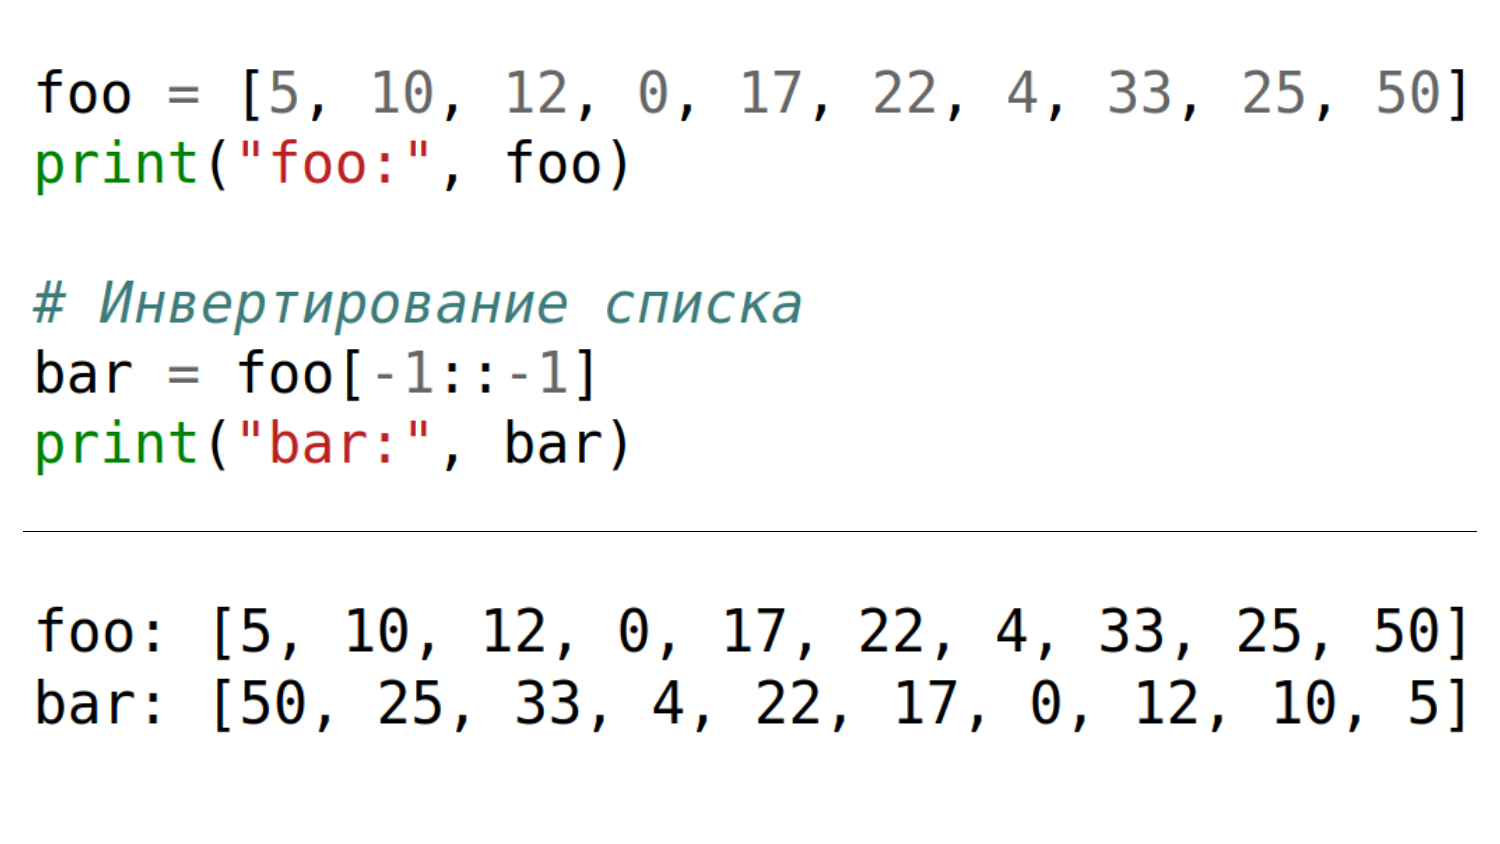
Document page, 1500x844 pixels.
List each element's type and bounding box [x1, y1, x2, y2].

picture [23, 584, 1477, 751]
picture [23, 54, 1477, 488]
